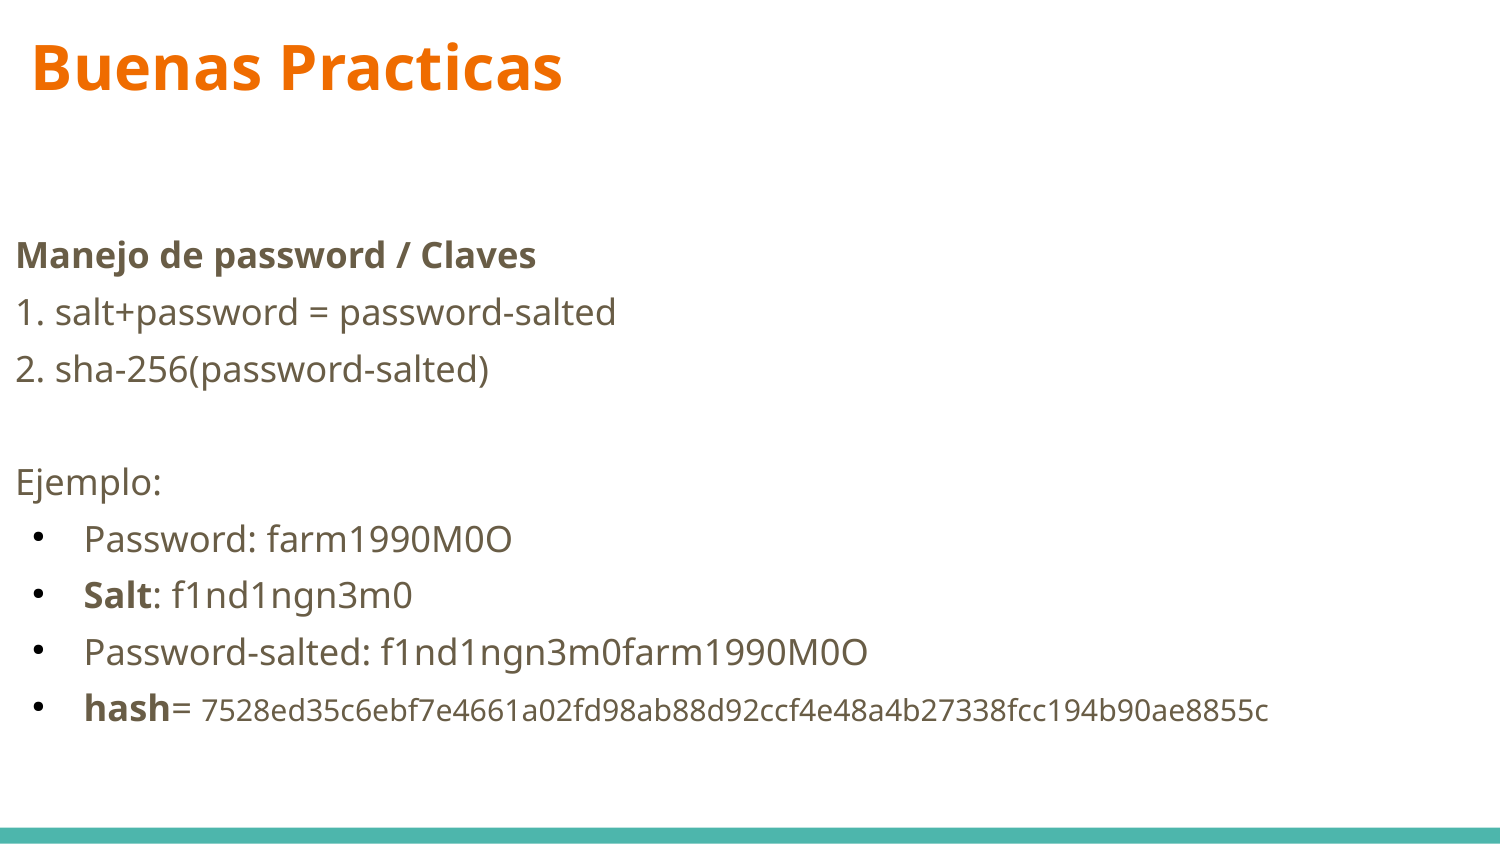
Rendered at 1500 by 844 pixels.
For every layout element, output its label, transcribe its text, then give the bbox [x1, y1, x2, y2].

title Buenas Practicas [15, 8, 1414, 125]
list Manejo de password / Claves 1. salt+password = password-salted 2. sha-256(password-salted) Ejemplo: Password: farm1990M0O Salt: f1nd1ngn3m0 Password-salted: f1nd1ngn3m0farm1990M0O hash= 7528ed35c6ebf7e4661a02fd98ab88d92ccf4e48a4b27338fcc194b90ae8855c [0, 207, 1477, 750]
